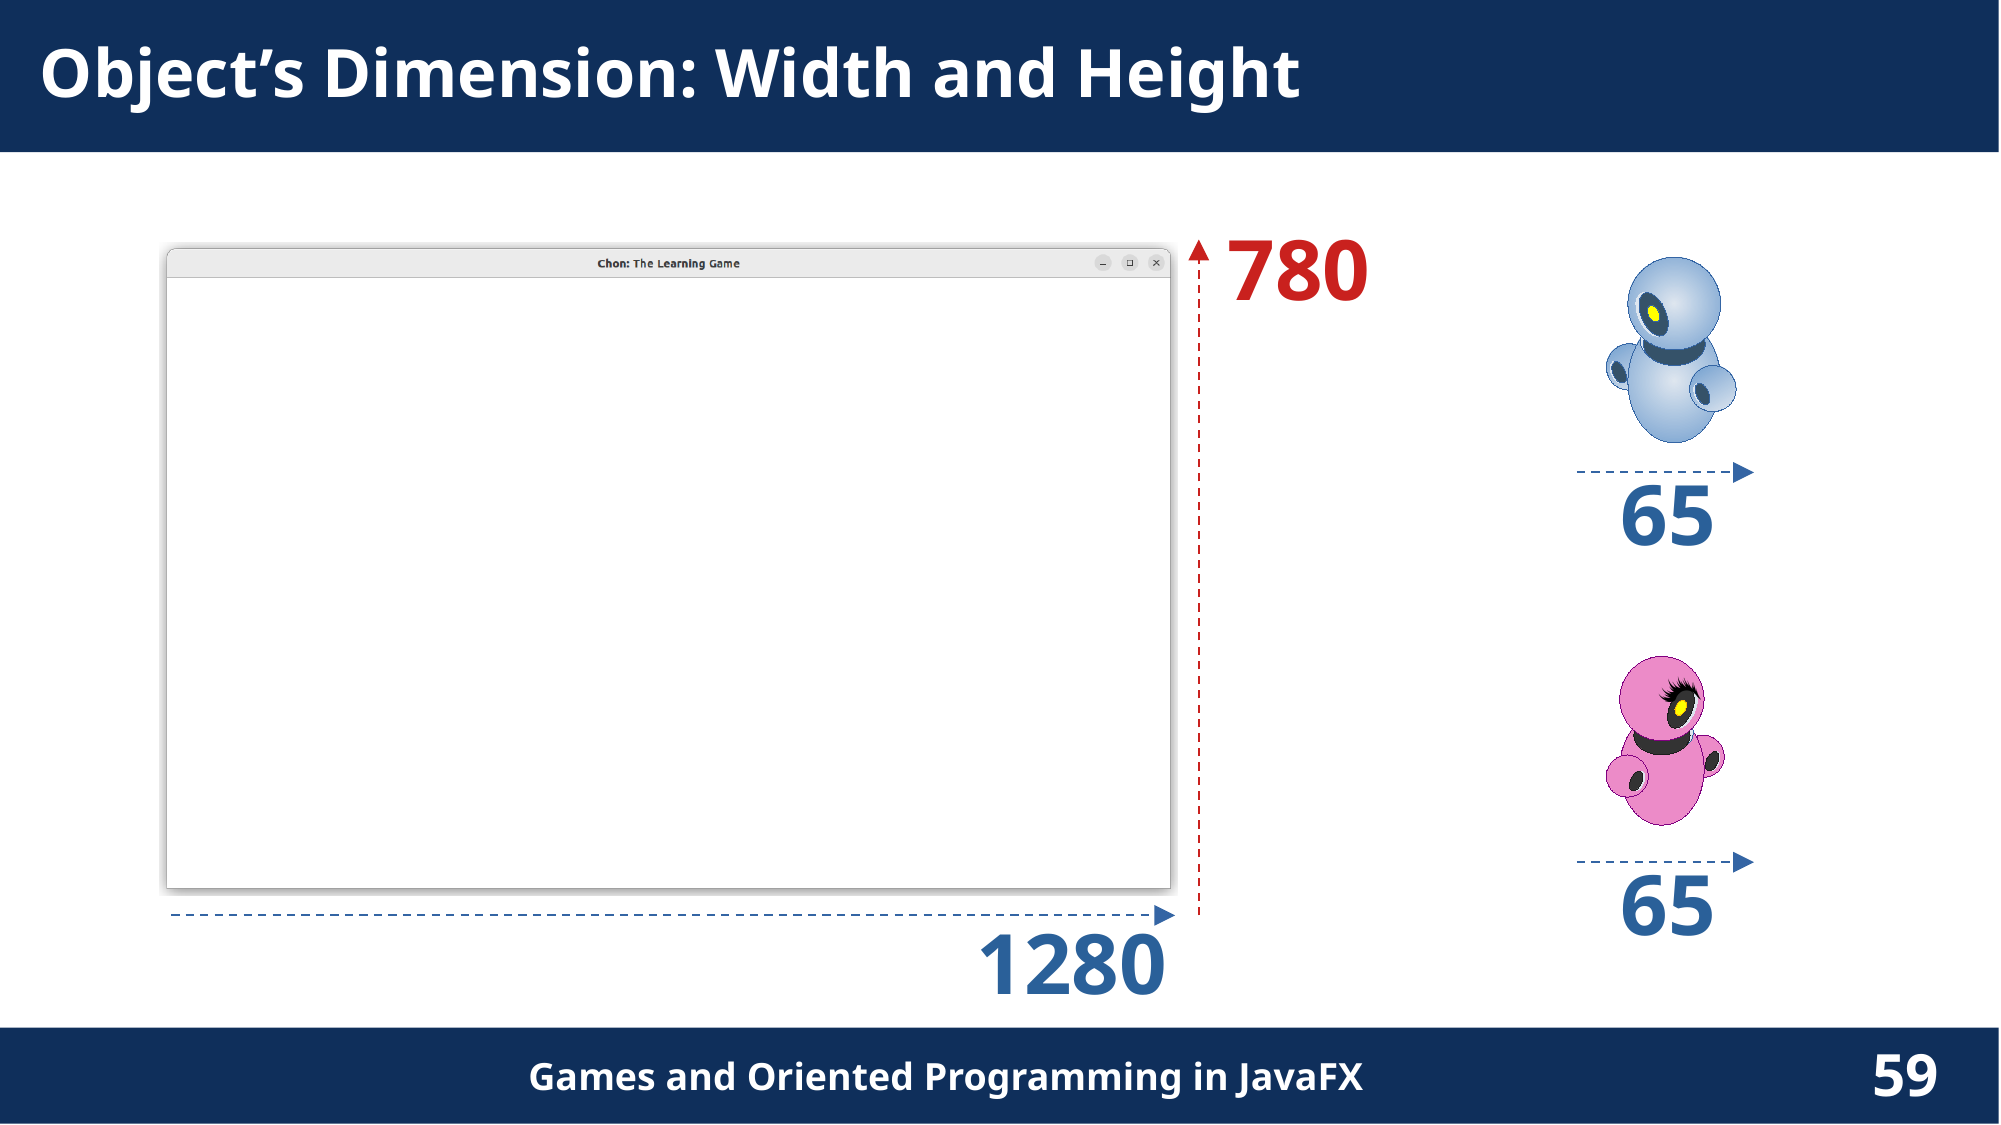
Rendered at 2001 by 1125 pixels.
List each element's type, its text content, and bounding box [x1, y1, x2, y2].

picture [159, 242, 1178, 897]
text_box Object’s Dimension: Width and Height [25, 23, 1999, 119]
picture [1658, 676, 1703, 702]
text_box [1606, 656, 1725, 826]
text_box 780 [1204, 210, 1394, 325]
text_box 65 [1535, 844, 1802, 960]
text_box [1606, 257, 1737, 443]
text_box 1280 [938, 903, 1205, 1019]
text_box 65 [1535, 454, 1802, 570]
